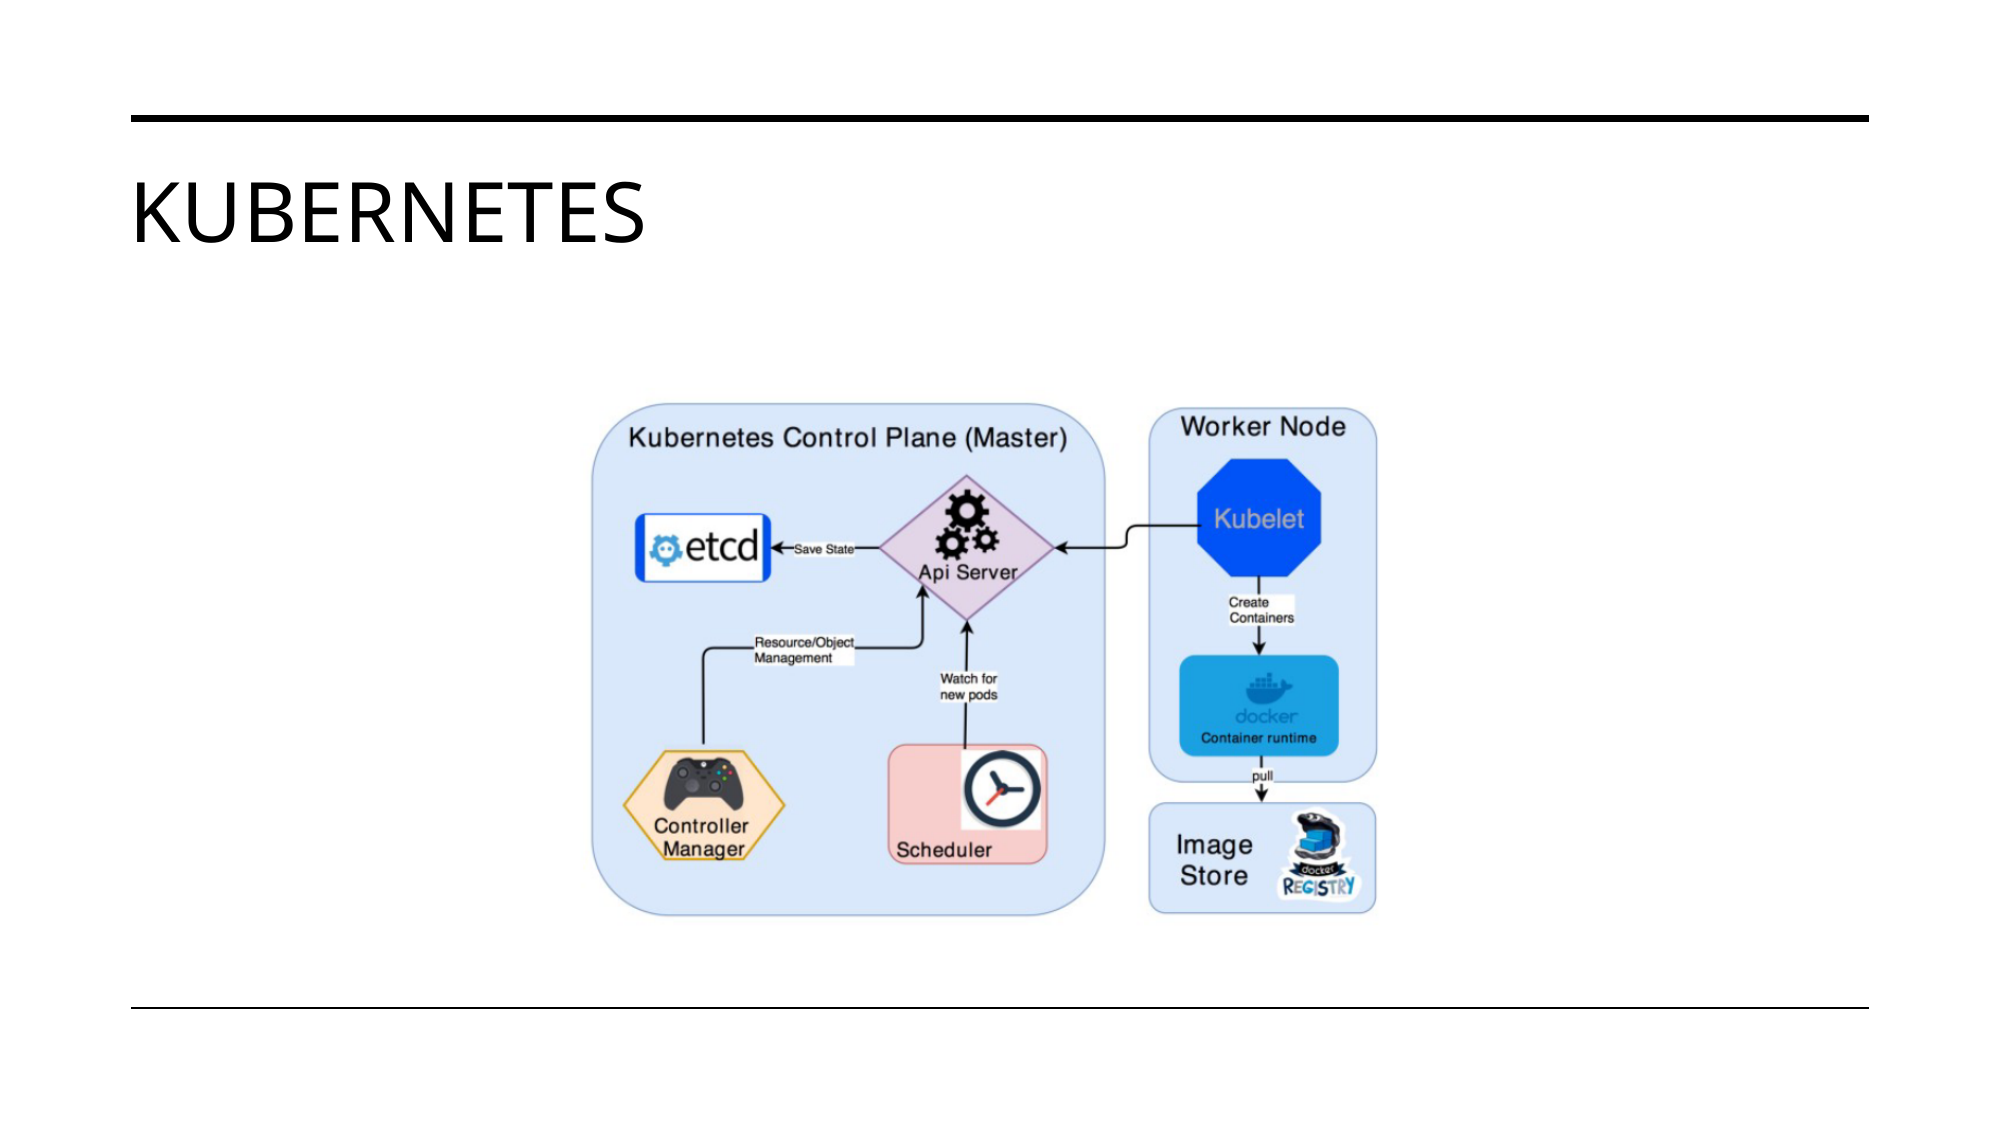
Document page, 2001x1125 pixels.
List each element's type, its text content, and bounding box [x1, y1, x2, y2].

title KUBERNETES [114, 151, 1869, 377]
picture [569, 376, 1415, 973]
